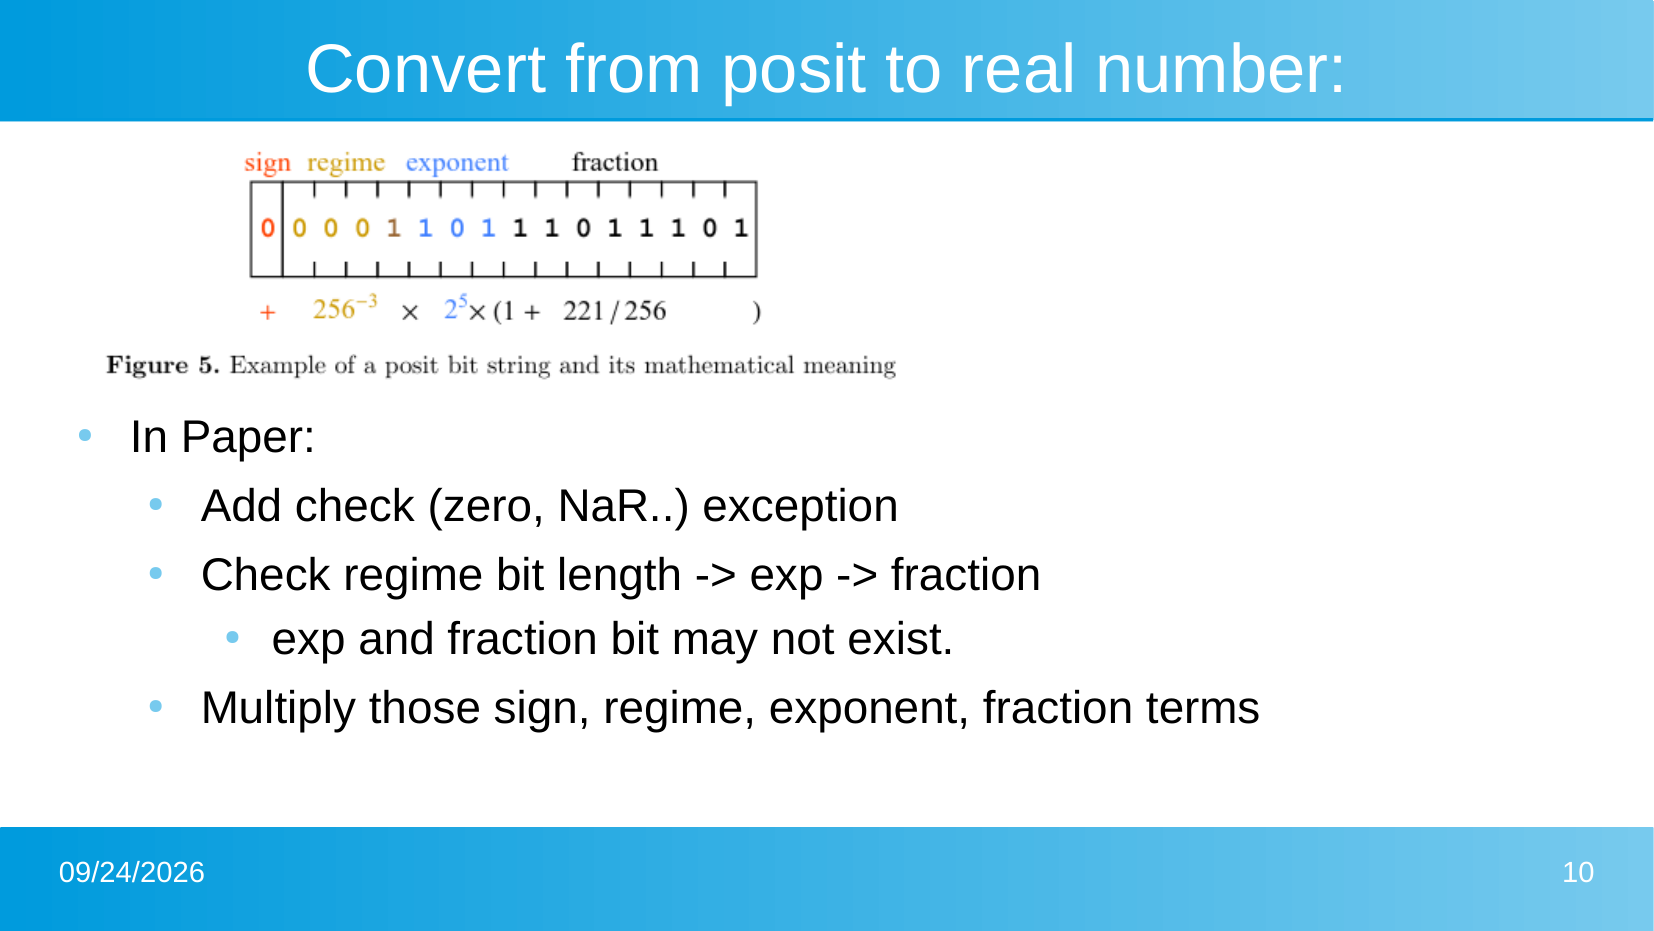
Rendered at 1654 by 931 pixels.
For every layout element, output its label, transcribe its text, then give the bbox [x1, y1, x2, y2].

title Convert from posit to real number: [59, 29, 1595, 108]
list In Paper: Add check (zero, NaR..) exception Check regime bit length -> exp -> fraction exp and fraction bit may not exist. Multiply those sign, regime, exponent, fraction terms [59, 177, 1595, 768]
picture [76, 146, 913, 390]
